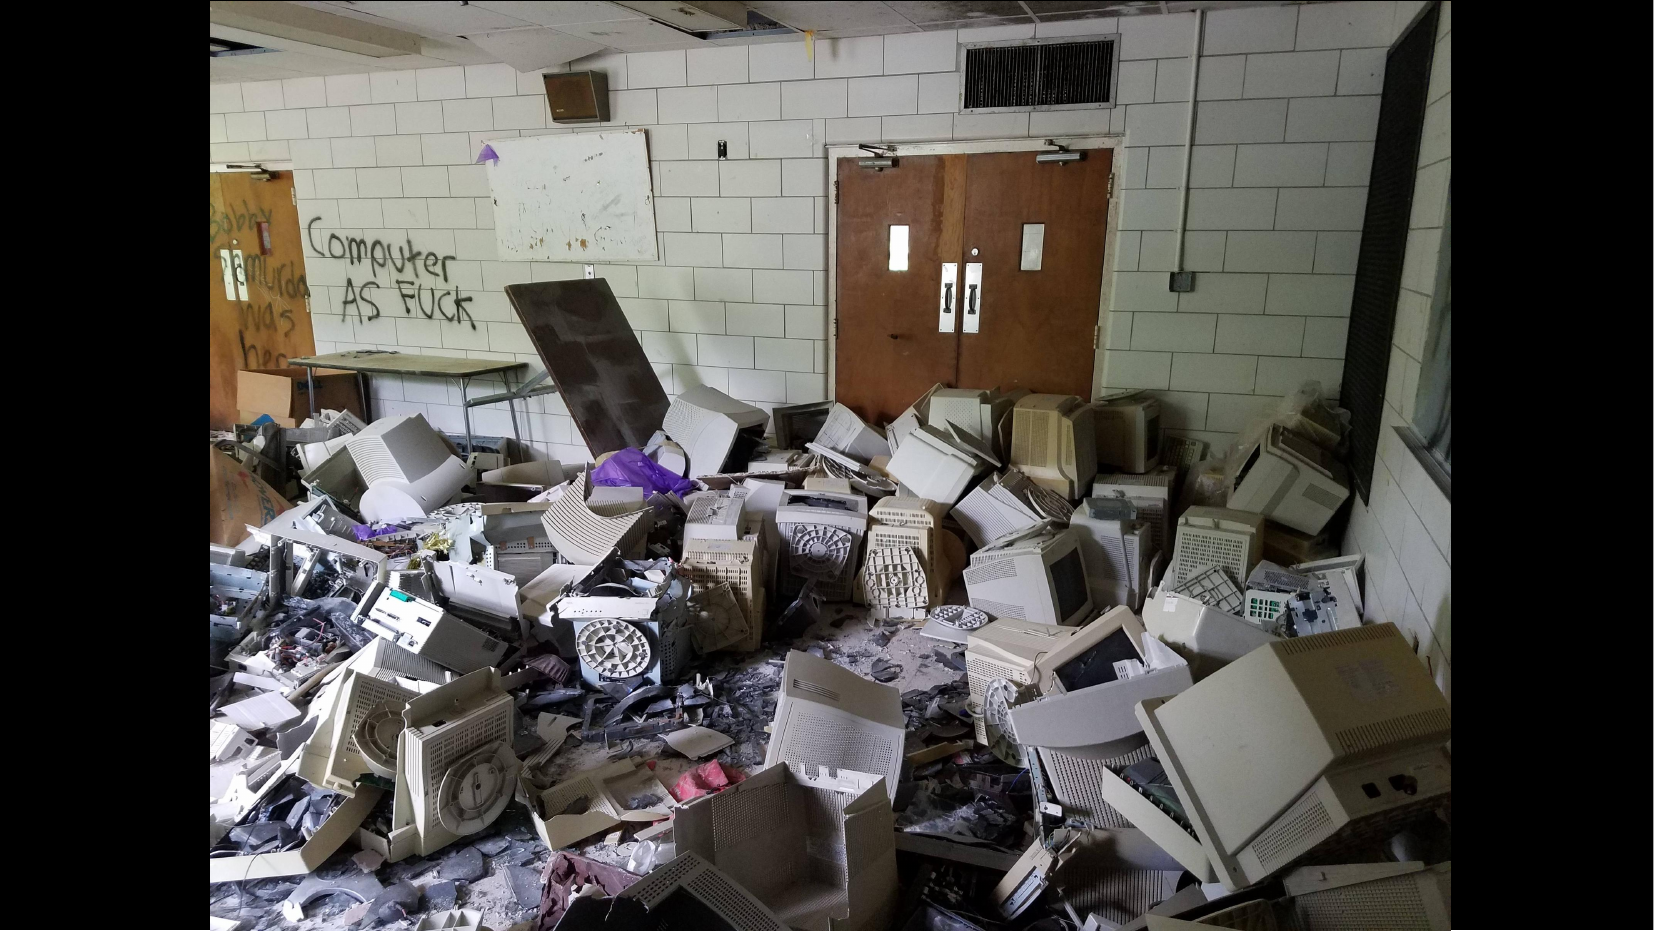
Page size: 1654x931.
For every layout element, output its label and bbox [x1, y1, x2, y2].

picture [210, 1, 1451, 931]
